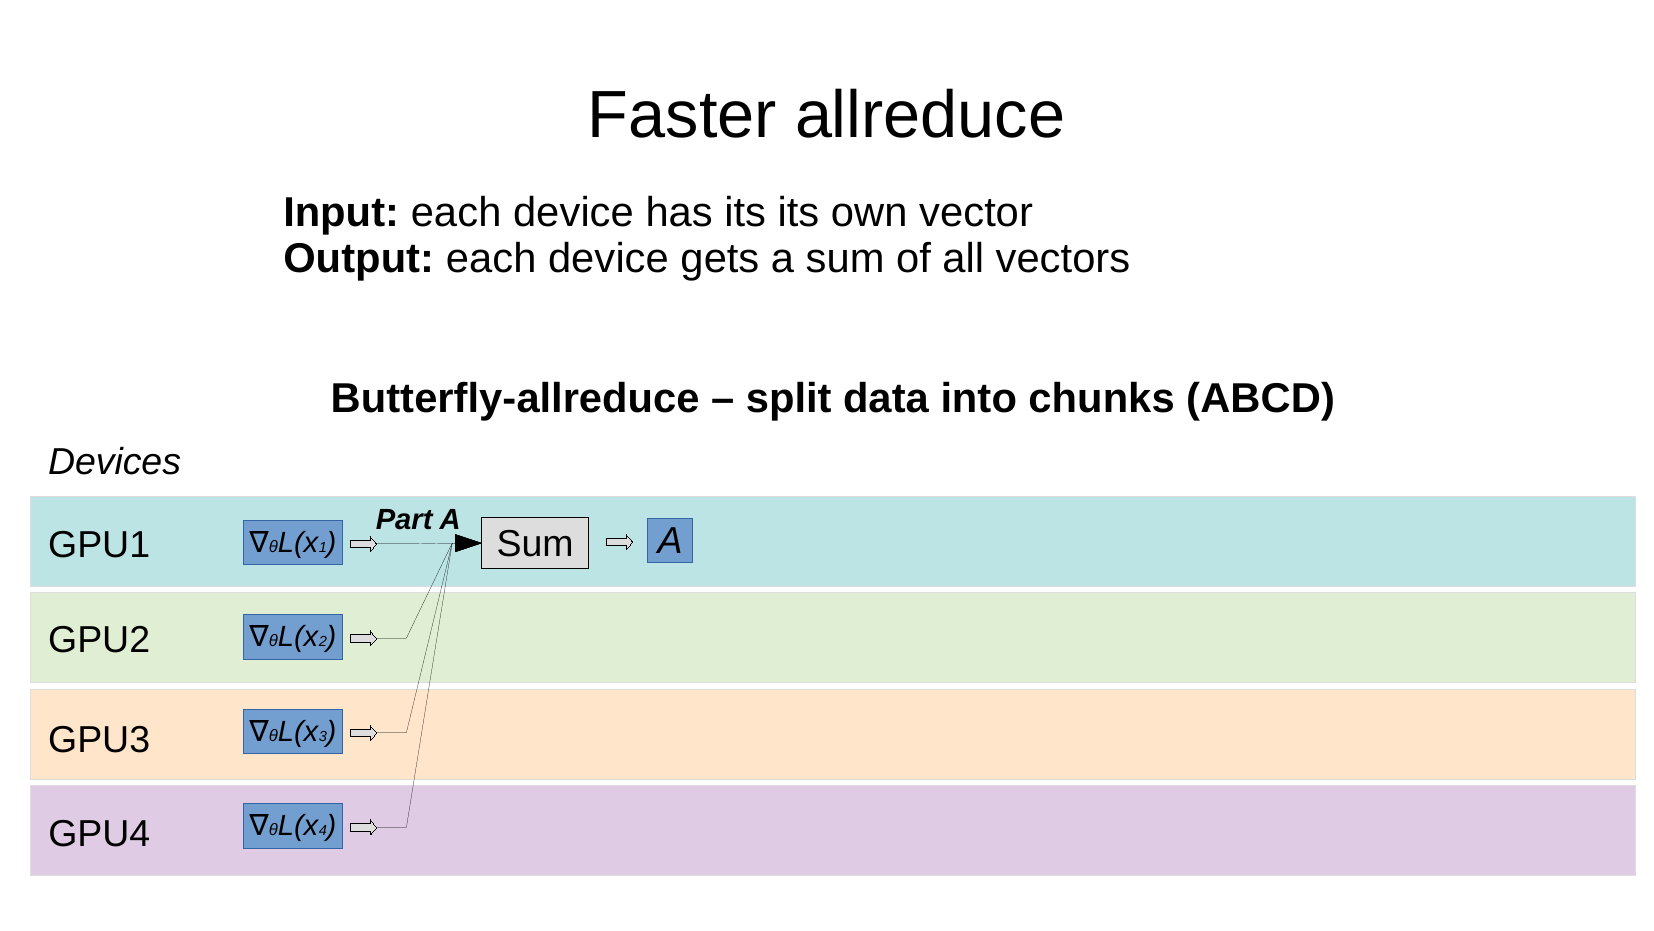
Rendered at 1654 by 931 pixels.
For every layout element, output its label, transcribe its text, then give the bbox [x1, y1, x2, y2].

text_box [415, 689, 1636, 780]
text_box GPU2 [33, 610, 226, 668]
text_box ∇θL(x1) [243, 520, 343, 565]
text_box [430, 592, 1636, 683]
text_box Devices [33, 433, 226, 491]
text_box [30, 689, 428, 780]
text_box [419, 592, 444, 683]
text_box GPU1 [33, 516, 226, 574]
text_box [30, 496, 451, 587]
text_box GPU3 [33, 711, 226, 768]
text_box Part A [361, 495, 544, 544]
title Faster allreduce [82, 37, 1571, 193]
text_box [30, 592, 440, 683]
text_box A [647, 518, 693, 563]
text_box [446, 496, 1636, 587]
text_box Sum [481, 517, 589, 569]
text_box [442, 570, 447, 587]
text_box [432, 553, 449, 587]
text_box [30, 785, 1636, 876]
text_box ∇θL(x2) [243, 614, 343, 660]
text_box Sum [527, 544, 536, 554]
text_box Input: each device has its its own vector Output: each device gets a sum of all vectors Butterfly-allreduce – split data into chunks (ABCD) [268, 181, 1398, 429]
text_box ∇θL(x3) [243, 709, 343, 754]
text_box GPU4 [33, 805, 226, 863]
text_box ∇θL(x4) [243, 803, 343, 849]
